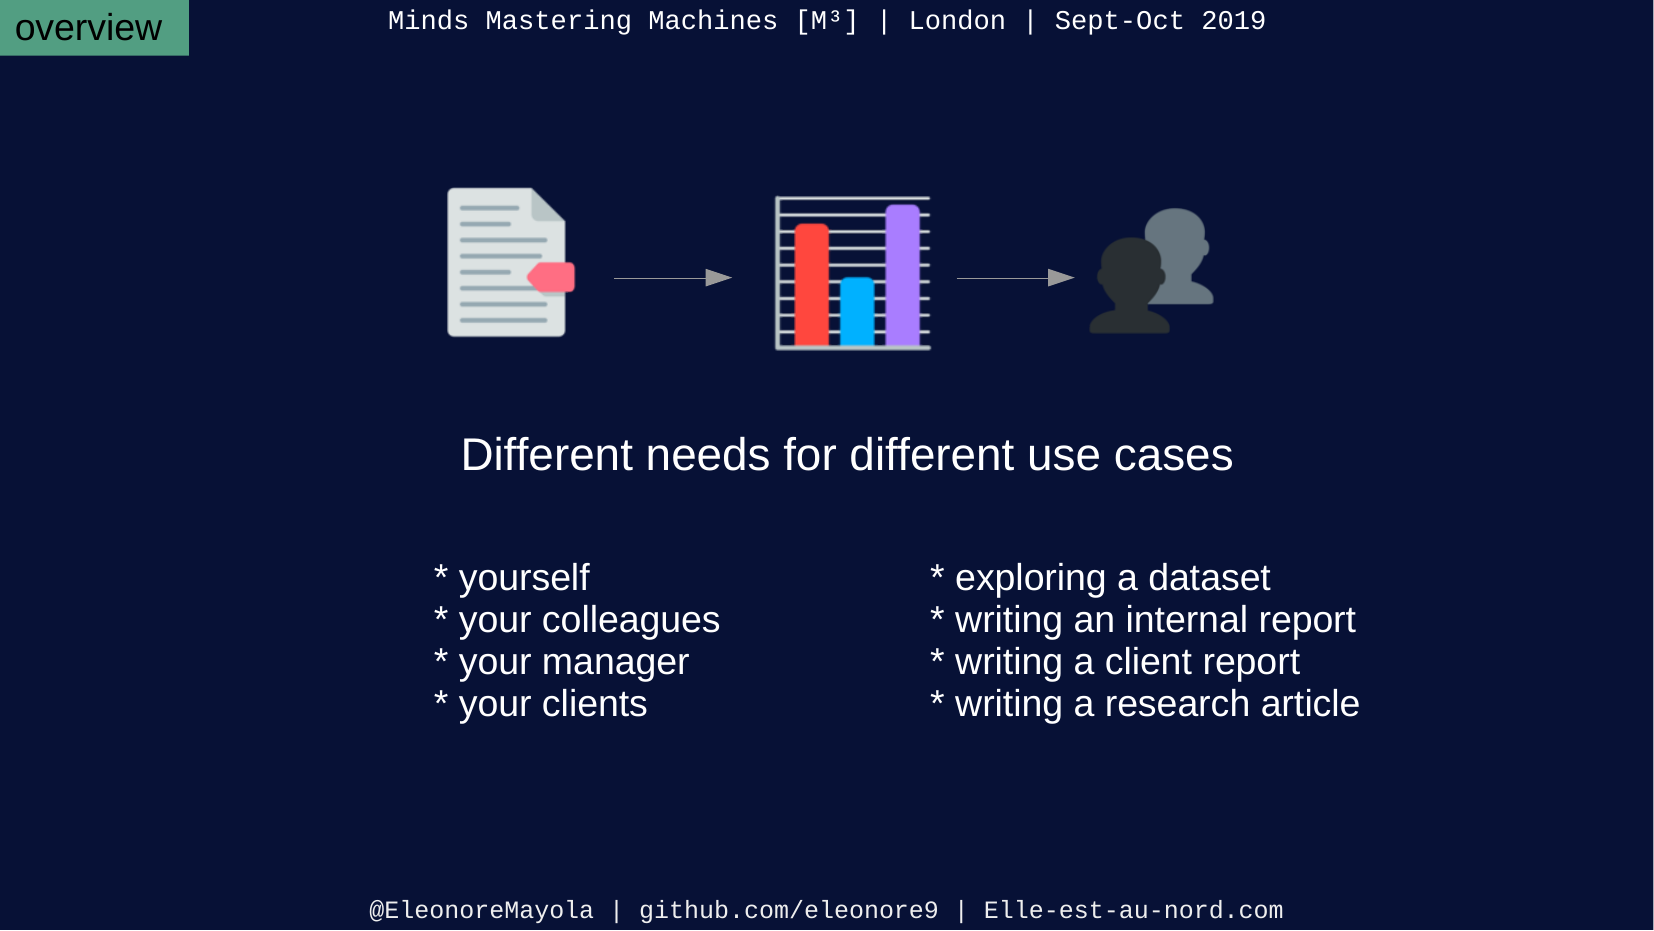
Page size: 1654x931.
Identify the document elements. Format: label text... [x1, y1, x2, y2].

picture [431, 187, 582, 338]
text_box * exploring a dataset * writing an internal report * writing a client report * writing a research article [915, 549, 1376, 739]
text_box @EleonoreMayola | github.com/eleonore9 | Elle-est-au-nord.com [295, 862, 1359, 931]
text_box Minds Mastering Machines [M³] | London | Sept-Oct 2019 [265, 0, 1388, 60]
text_box Different needs for different use cases [431, 421, 1264, 508]
text_box * yourself * your colleagues * your manager * your clients [419, 549, 798, 732]
picture [767, 185, 940, 358]
picture [1086, 206, 1217, 337]
text_box overview [0, 0, 189, 56]
